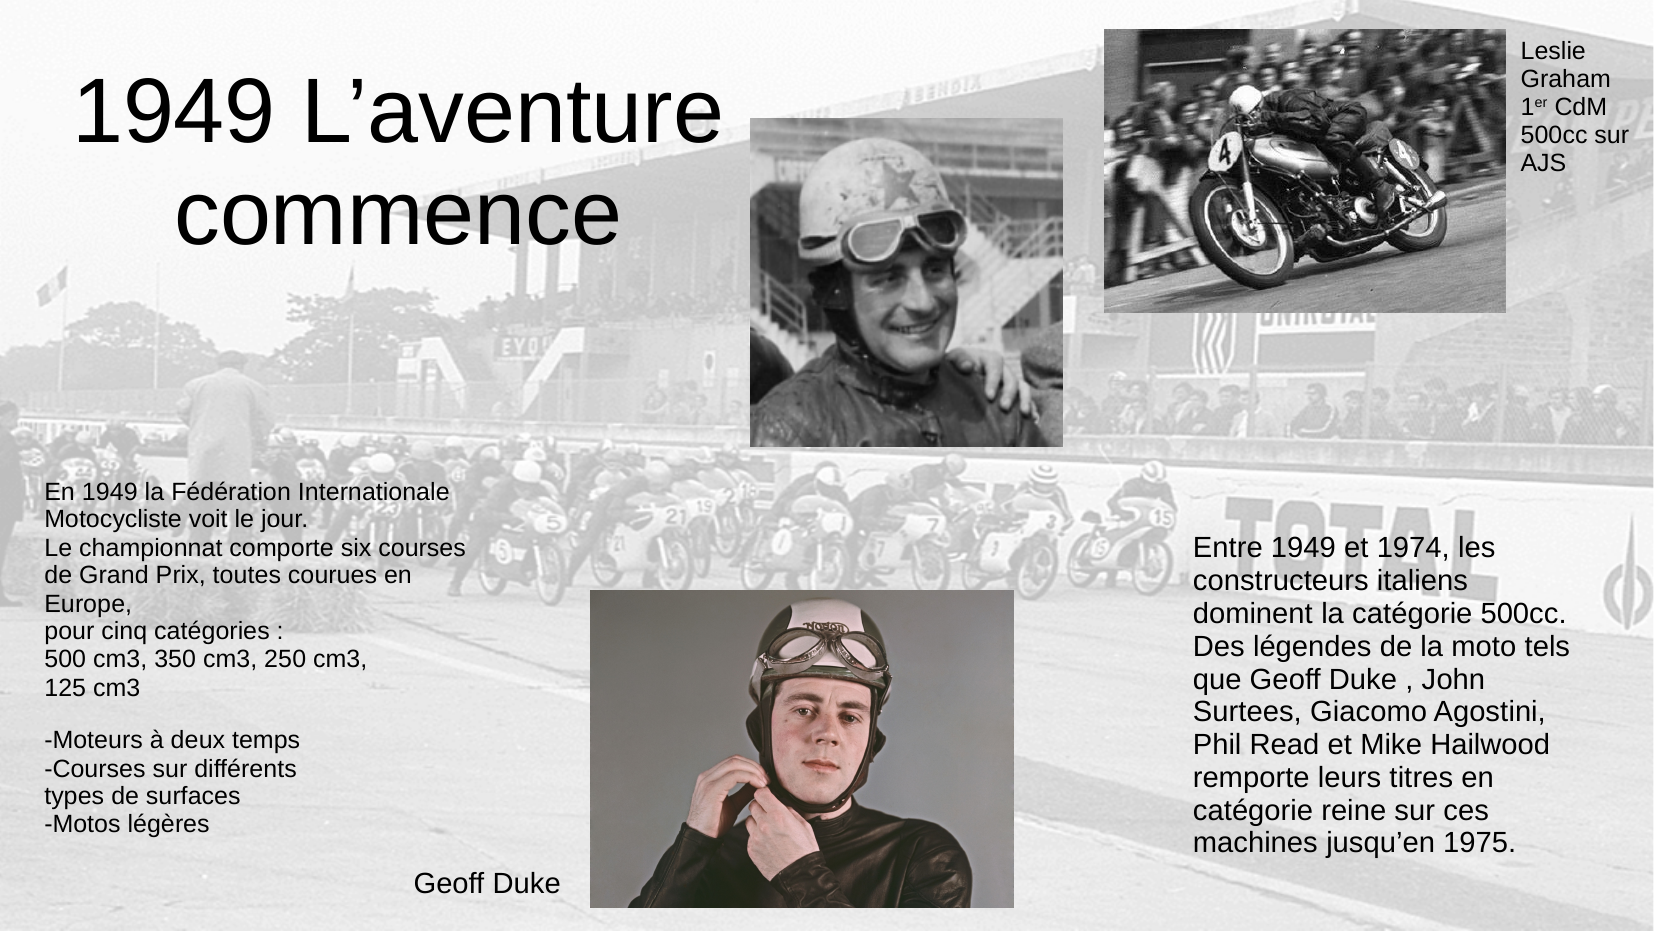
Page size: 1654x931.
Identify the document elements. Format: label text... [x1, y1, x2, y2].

text_box En 1949 la Fédération Internationale Motocycliste voit le jour. Le championnat comporte six courses de Grand Prix, toutes courues en Europe, pour cinq catégories : 500 cm3, 350 cm3, 250 cm3, 125 cm3 [29, 469, 485, 709]
text_box -Moteurs à deux temps -Courses sur différents types de surfaces -Motos légères [29, 718, 355, 857]
title 1949 L’aventure commence [59, 59, 739, 265]
text_box Geoff Duke [354, 859, 621, 908]
text_box Leslie Graham 1er CdM 500cc sur AJS [1505, 29, 1654, 185]
picture [0, 0, 1654, 931]
list Entre 1949 et 1974, les constructeurs italiens dominent la catégorie 500cc. Des légendes de la moto tels que Geoff Duke , John Surtees, Giacomo Agostini, Phil Read et Mike Hailwood remporte leurs titres en catégorie reine sur ces machines jusqu’en 1975. [1122, 531, 1595, 886]
